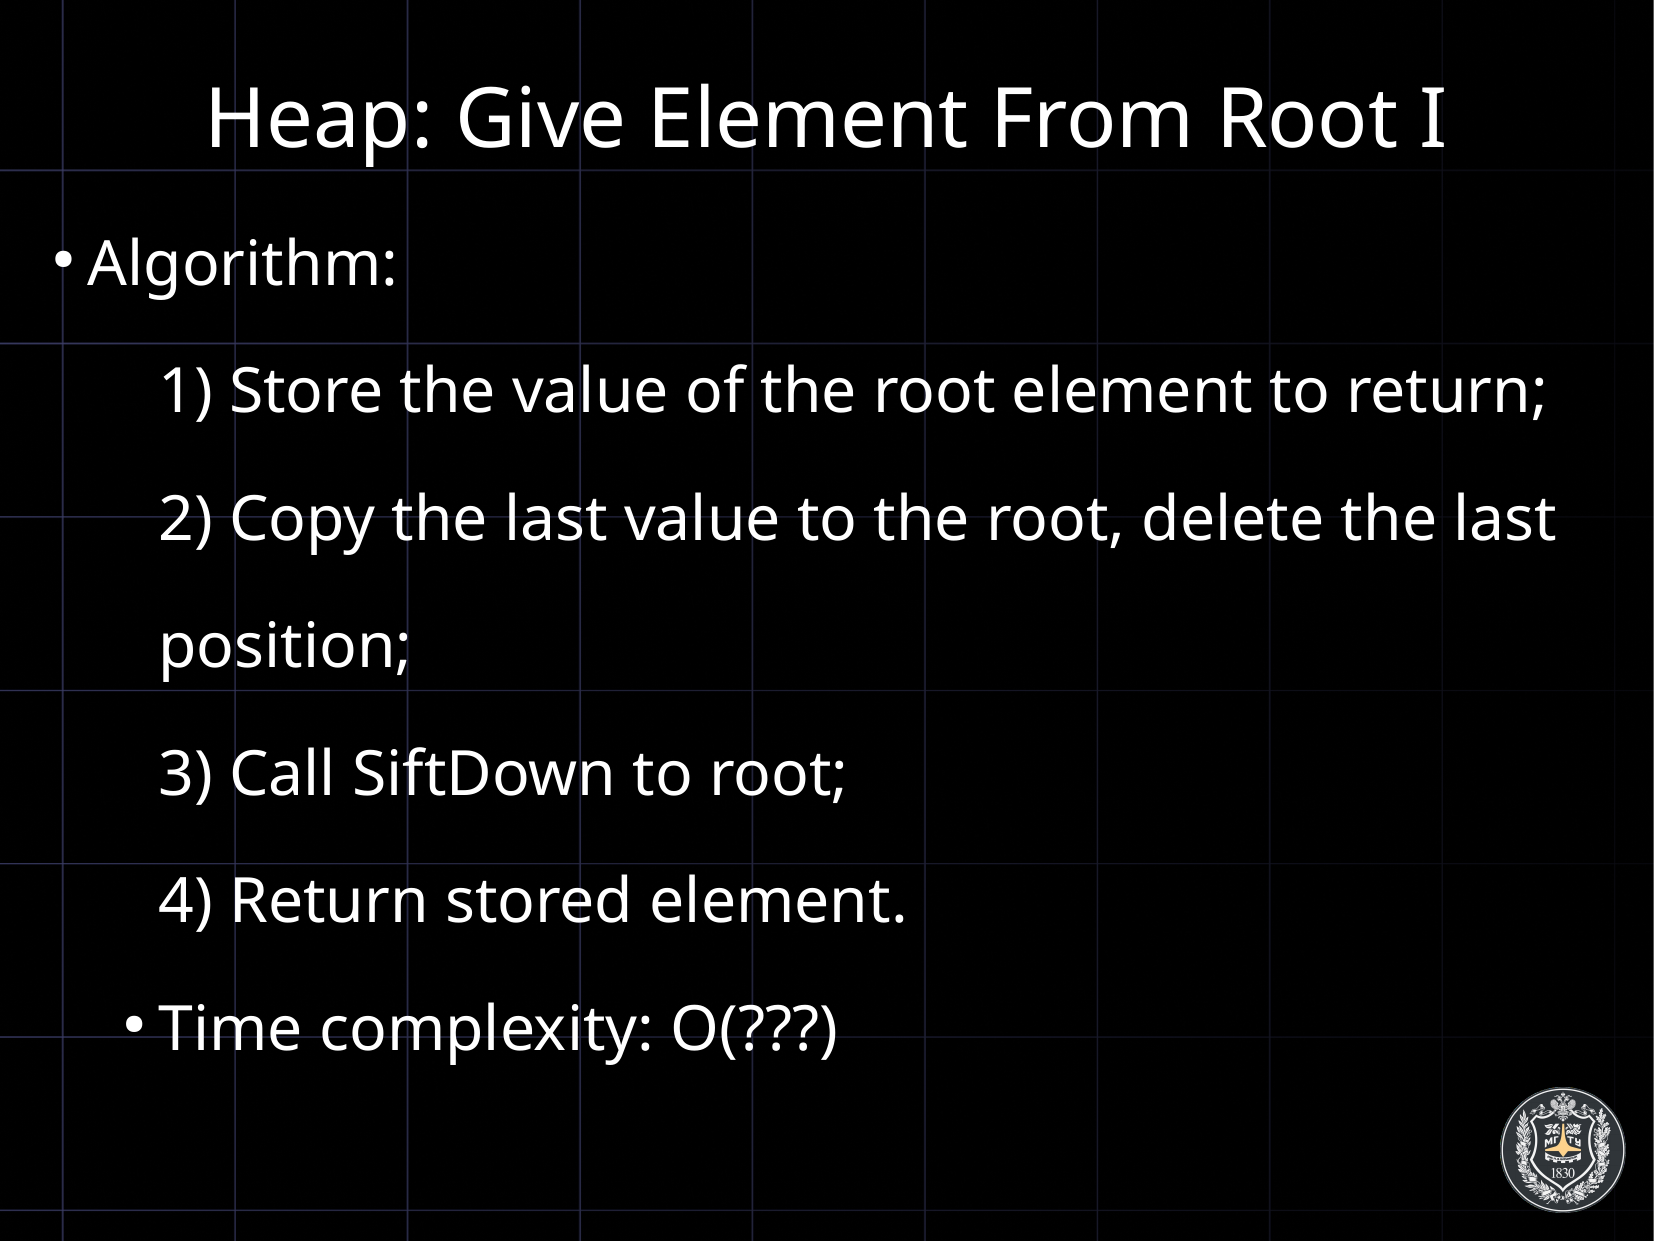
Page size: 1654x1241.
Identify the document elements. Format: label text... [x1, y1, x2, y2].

text_box Algorithm: 1) Store the value of the root element to return; 2) Copy the last value to the root, delete the last position; 3) Call SiftDown to root; 4) Return stored element. Time complexity: O(???) [37, 168, 1613, 1057]
picture [0, 0, 1654, 1241]
title Heap: Give Element From Root I [82, 37, 1571, 168]
